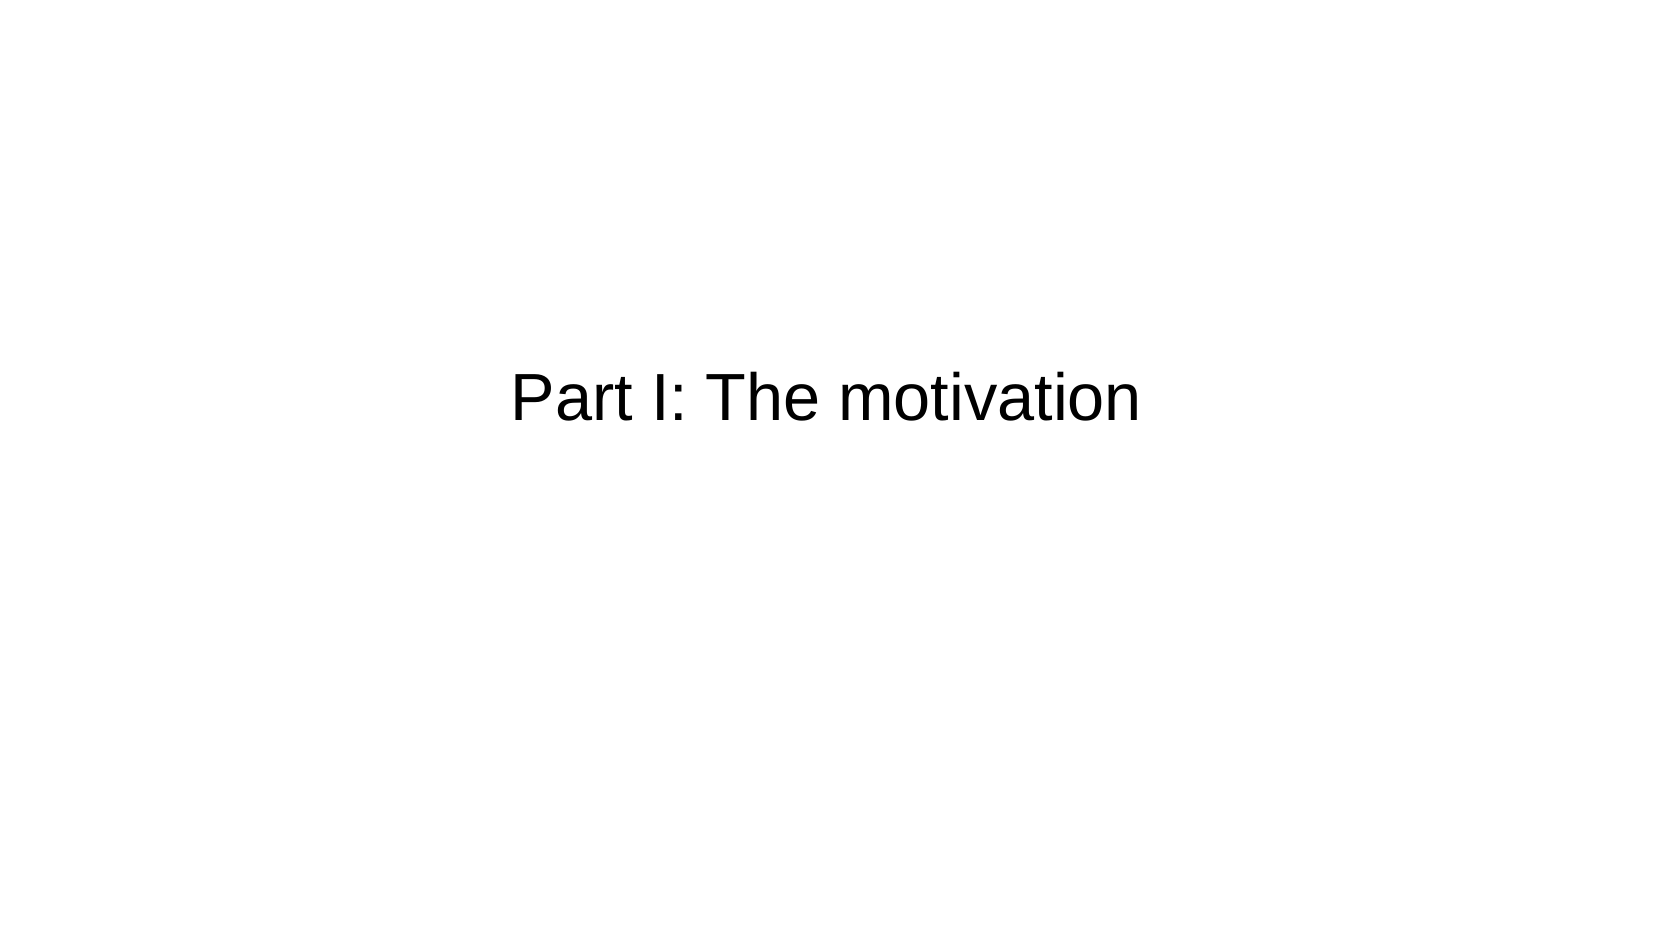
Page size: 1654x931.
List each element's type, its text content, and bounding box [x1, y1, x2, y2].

subtitle Part I: The motivation [82, 37, 1571, 757]
